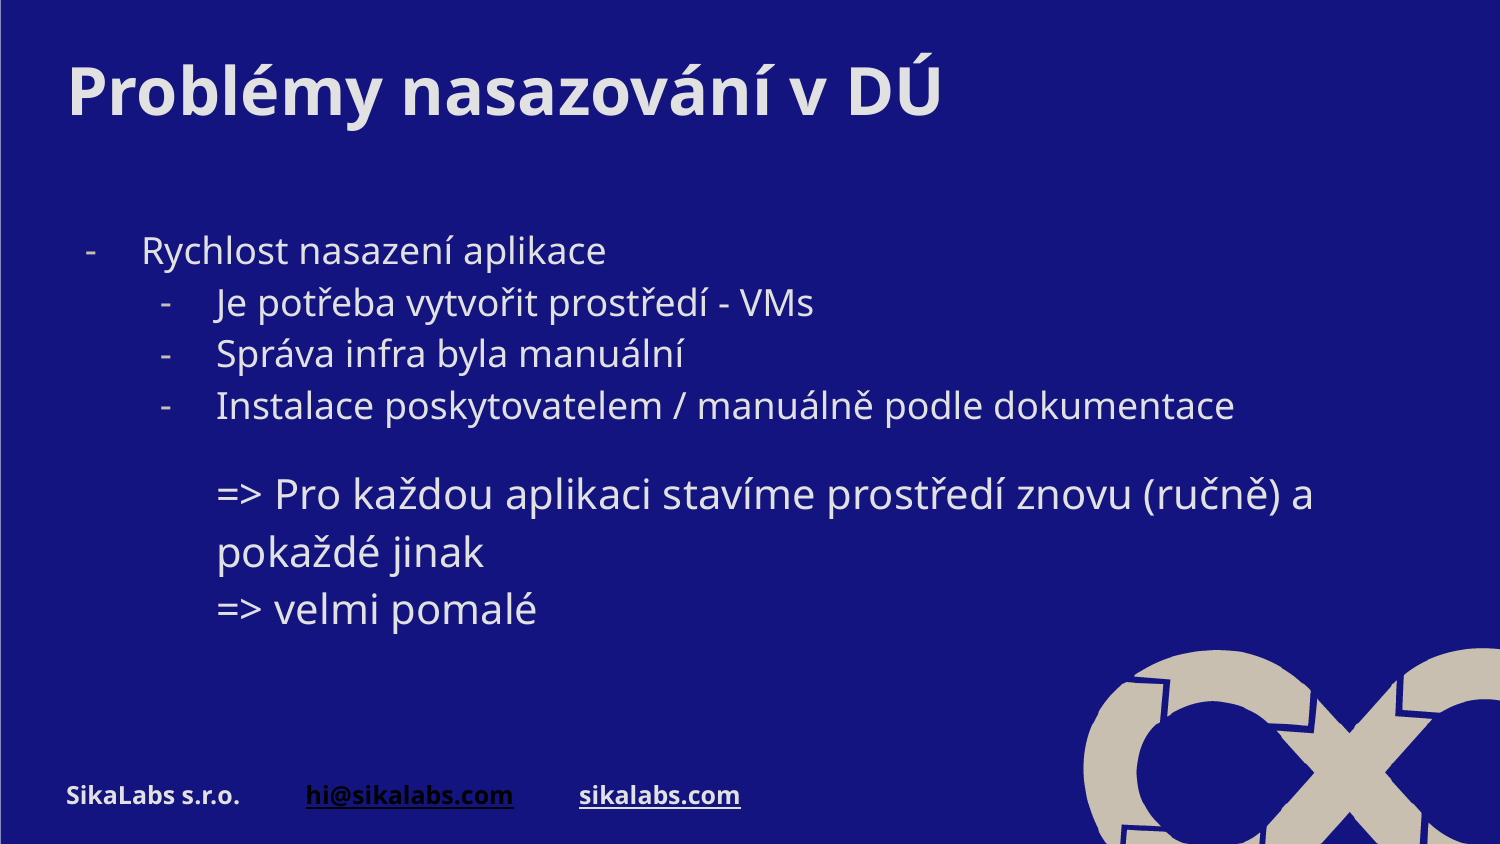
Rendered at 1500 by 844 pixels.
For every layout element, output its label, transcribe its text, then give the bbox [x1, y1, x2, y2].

list Rychlost nasazení aplikace Je potřeba vytvořit prostředí - VMs Správa infra byla manuální Instalace poskytovatelem / manuálně podle dokumentace => Pro každou aplikaci stavíme prostředí znovu (ručně) a pokaždé jinak => velmi pomalé [51, 205, 1406, 754]
picture [0, 0, 1500, 844]
title Problémy nasazování v DÚ [51, 33, 1449, 128]
